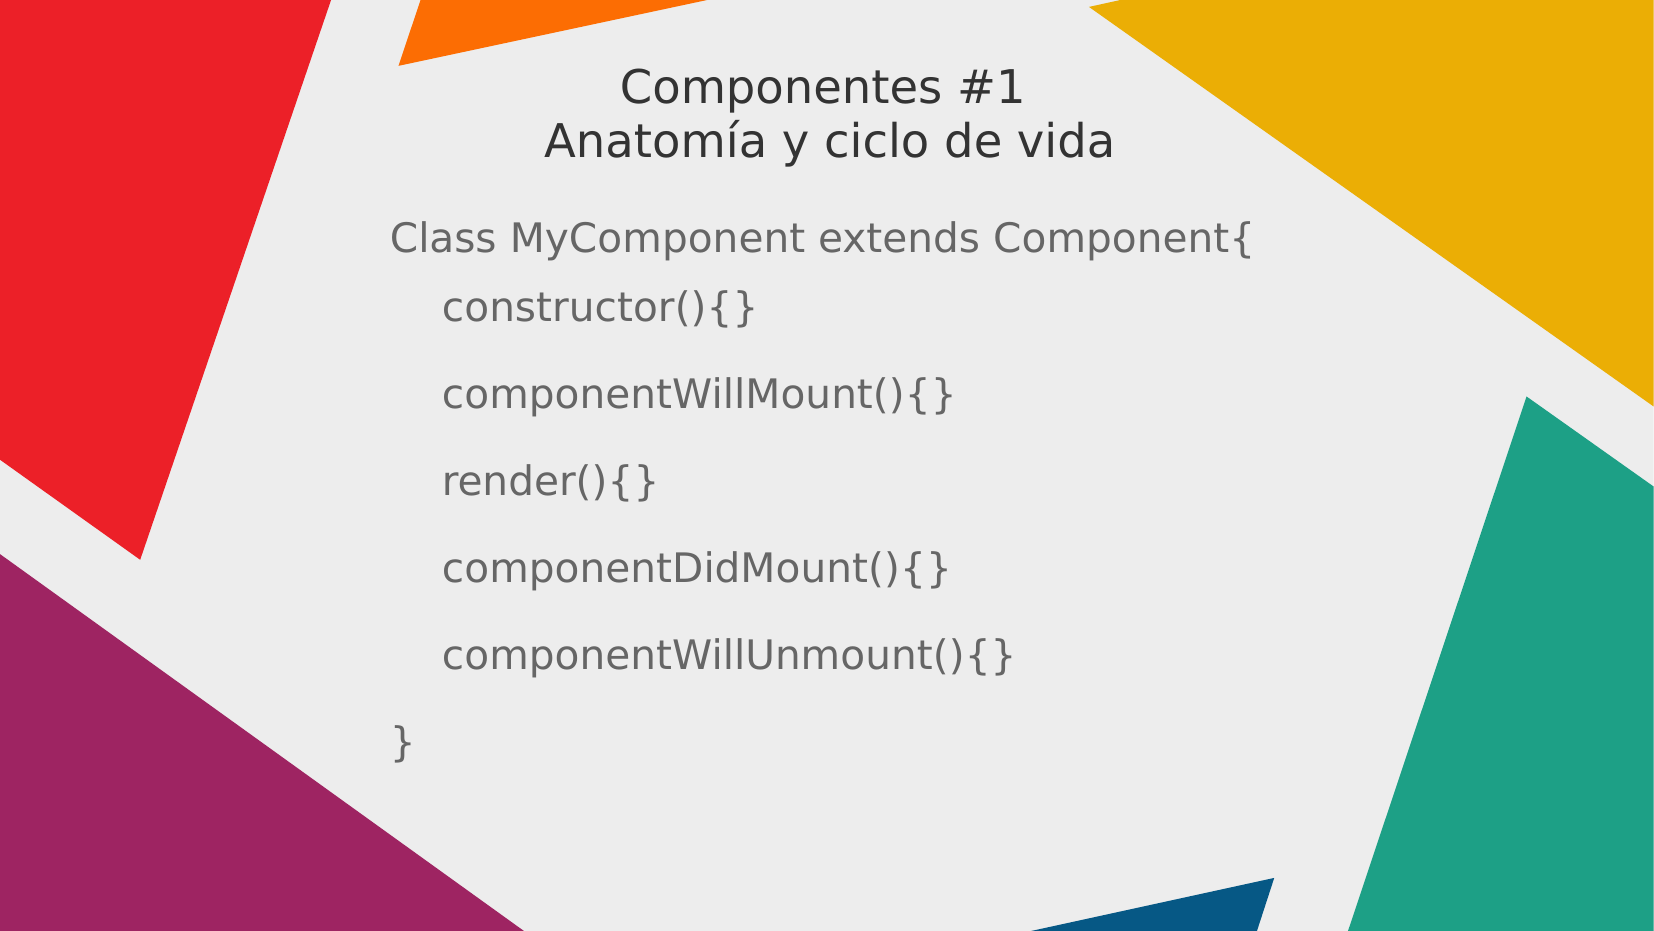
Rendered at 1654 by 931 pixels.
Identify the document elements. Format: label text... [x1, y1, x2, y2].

title Componentes #1 Anatomía y ciclo de vida [289, 36, 1371, 193]
list Class MyComponent extends Component{ constructor(){} componentWillMount(){} render(){} componentDidMount(){} componentWillUnmount(){} } [318, 214, 1354, 814]
